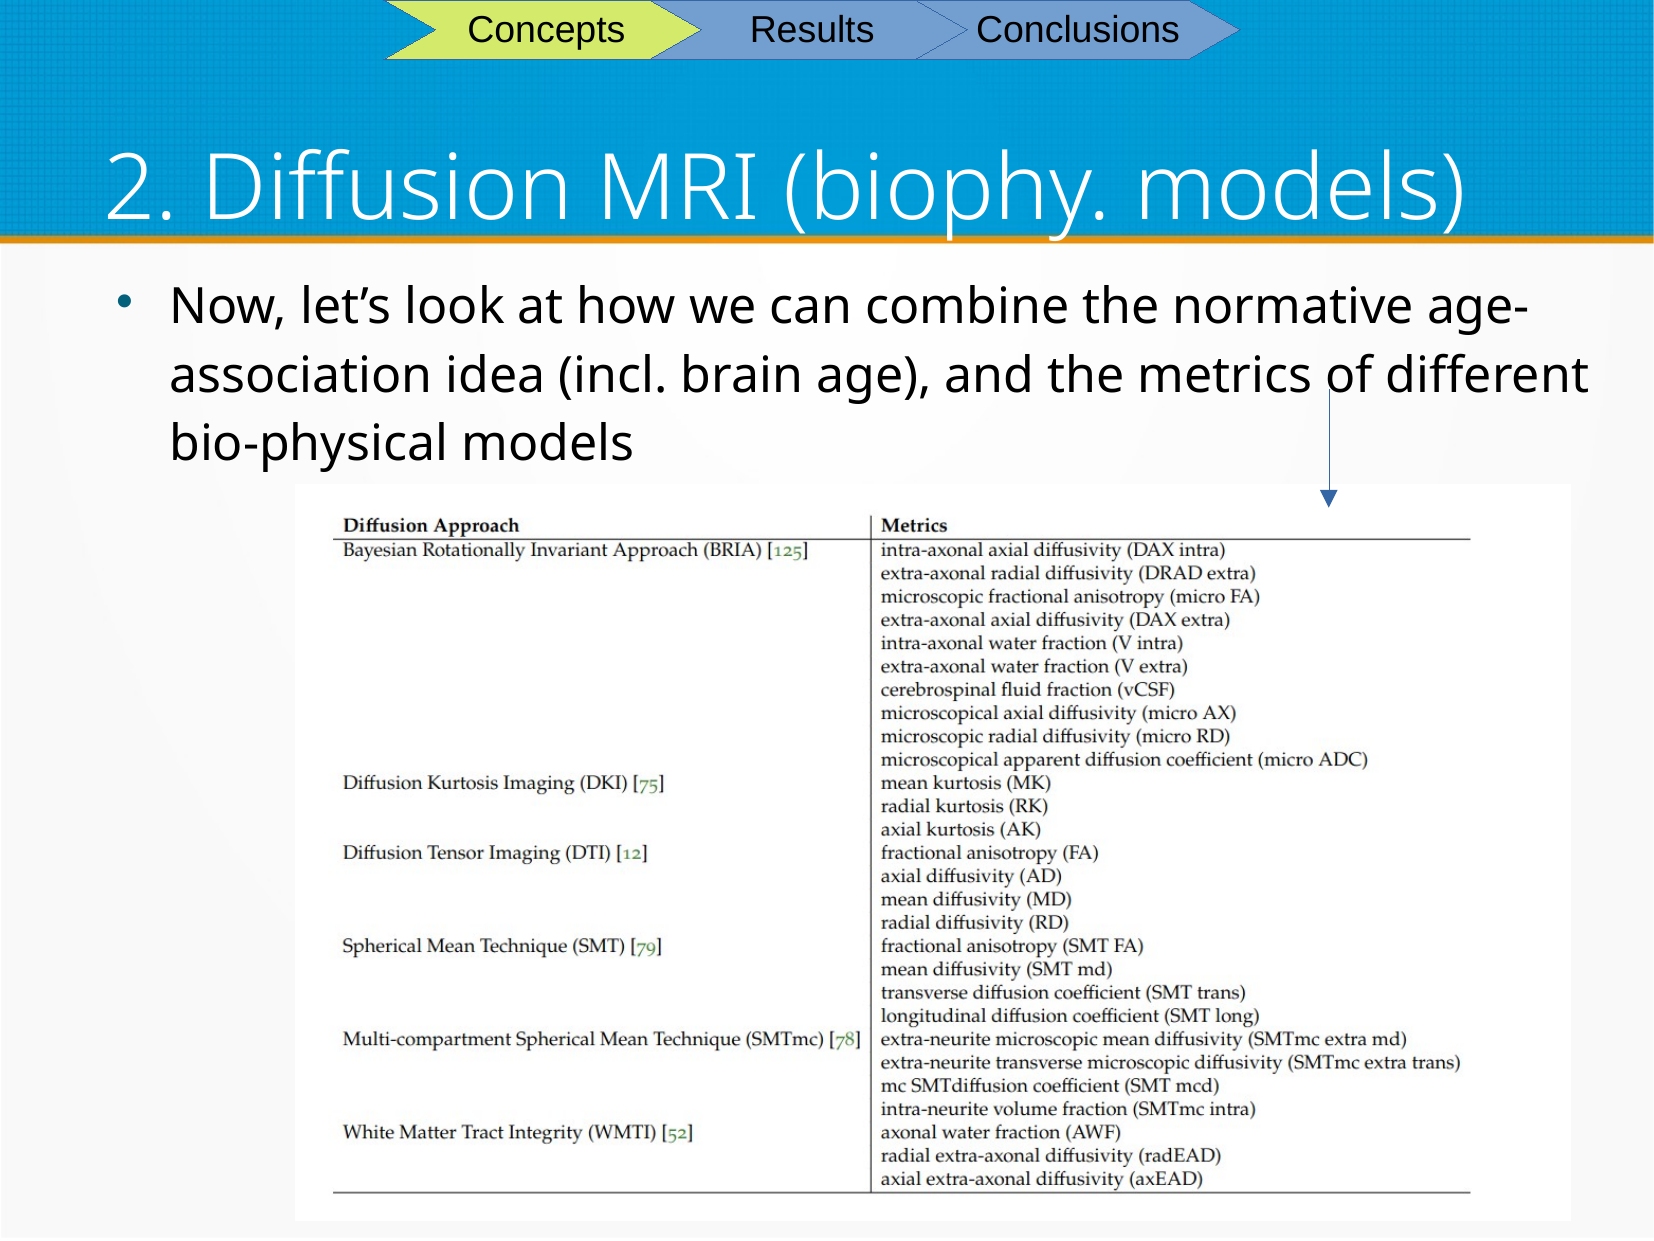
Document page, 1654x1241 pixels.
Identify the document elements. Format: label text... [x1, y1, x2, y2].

text_box Concepts [383, 0, 700, 60]
text_box Results [649, 0, 966, 60]
list Now, let’s look at how we can combine the normative age-association idea (incl. brain age), and the metrics of different bio-physical models [98, 270, 1654, 895]
picture [0, 233, 1654, 1241]
text_box Conclusions [915, 0, 1241, 60]
text_box 2. Diffusion MRI (biophy. models) [88, 114, 1654, 344]
